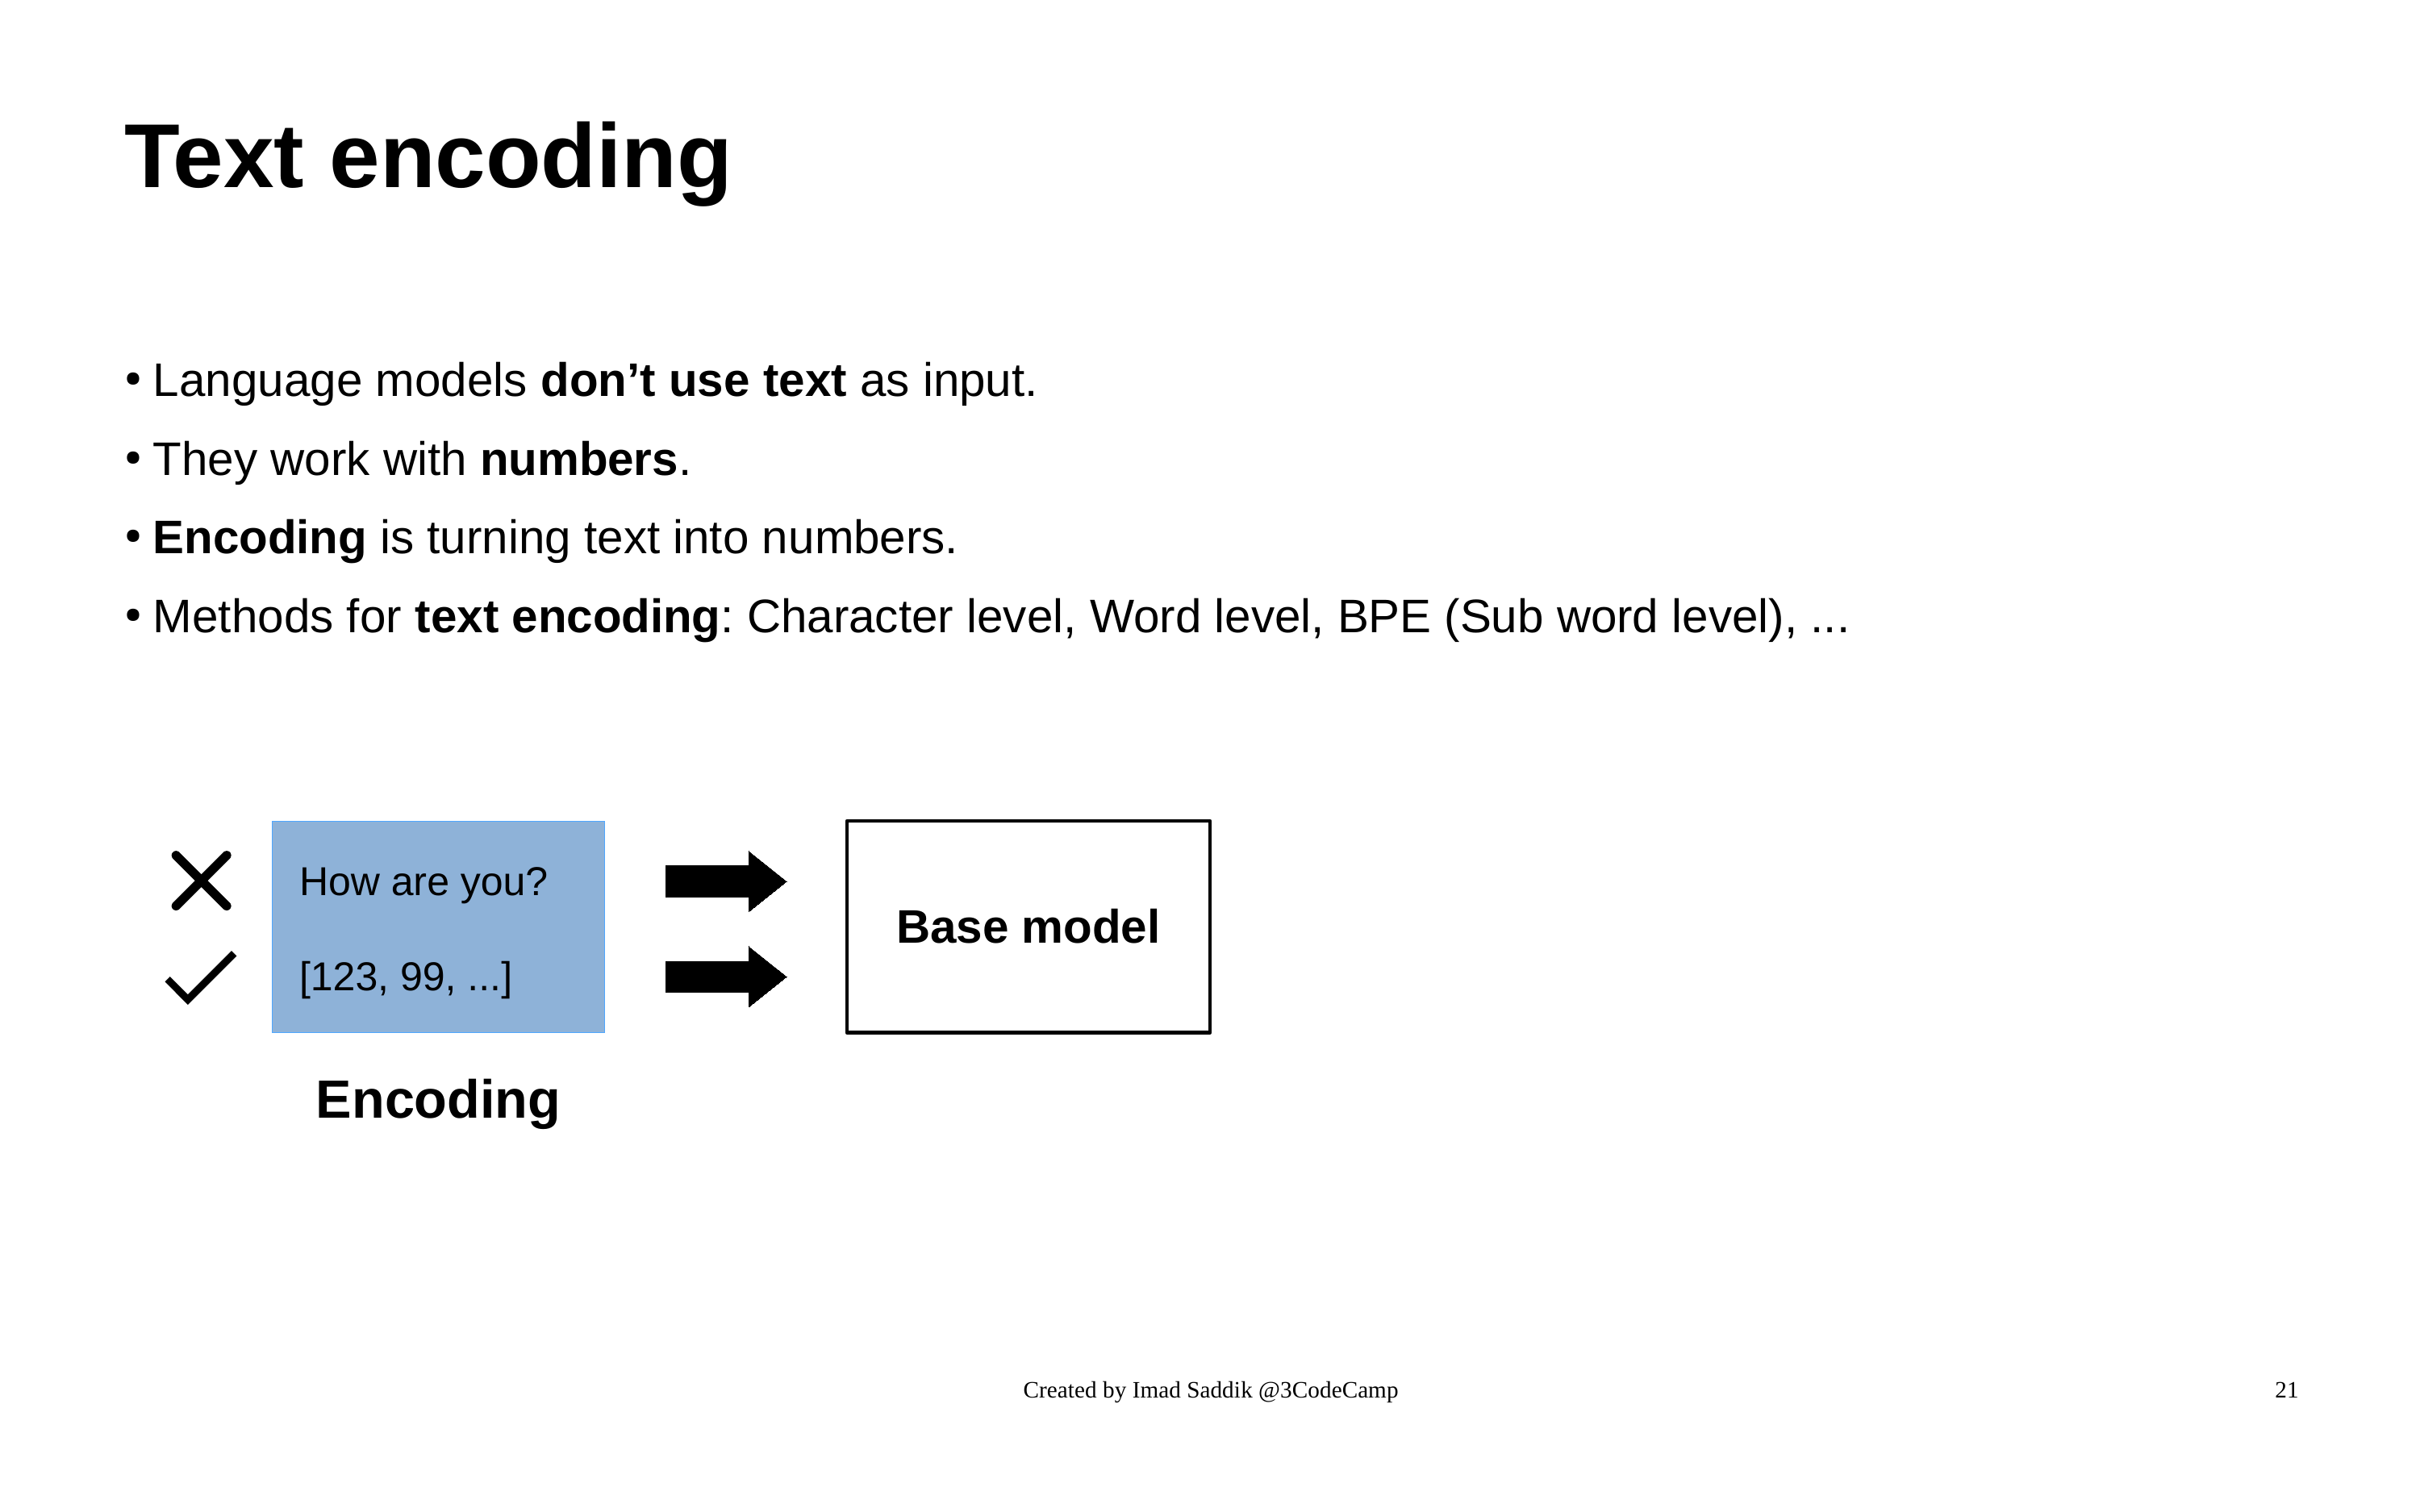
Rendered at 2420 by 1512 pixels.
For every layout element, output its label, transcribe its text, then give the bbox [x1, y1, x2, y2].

text_box [272, 821, 605, 1033]
text_box [123, 99, ...] [287, 948, 530, 1006]
text_box Base model [877, 894, 1180, 960]
text_box Text encoding [112, 61, 1194, 251]
text_box Encoding [287, 1063, 590, 1135]
text_box Language models don’t use text as input. They work with numbers. Encoding is turning text into numbers. Methods for text encoding: Character level, Word level, BPE (Sub word level), ... [112, 322, 1937, 727]
picture [165, 942, 237, 1014]
text_box [666, 946, 787, 1007]
picture [156, 835, 247, 927]
text_box [666, 851, 787, 912]
text_box How are you? [287, 852, 590, 910]
